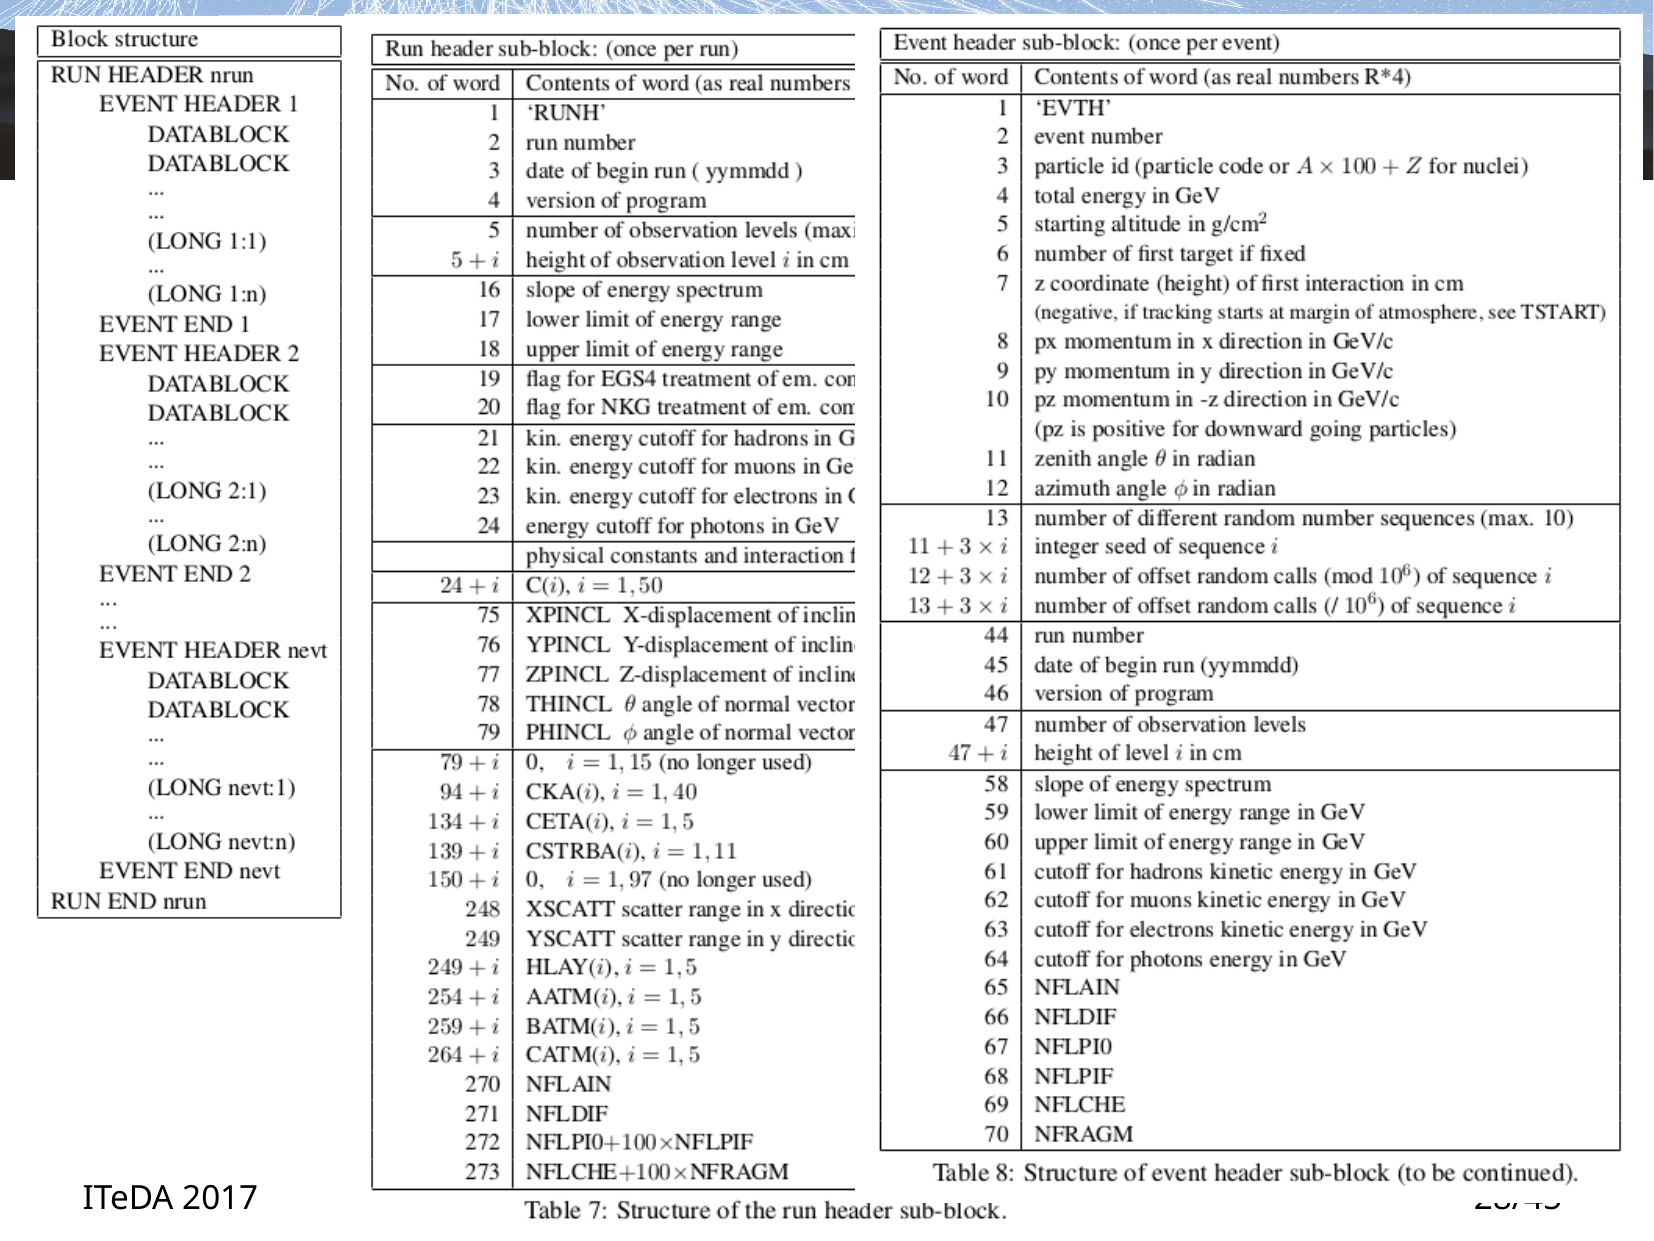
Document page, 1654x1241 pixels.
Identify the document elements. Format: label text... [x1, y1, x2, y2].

title Outputs (ver Cap. 10) [86, 49, 345, 223]
picture [0, 0, 1654, 1239]
